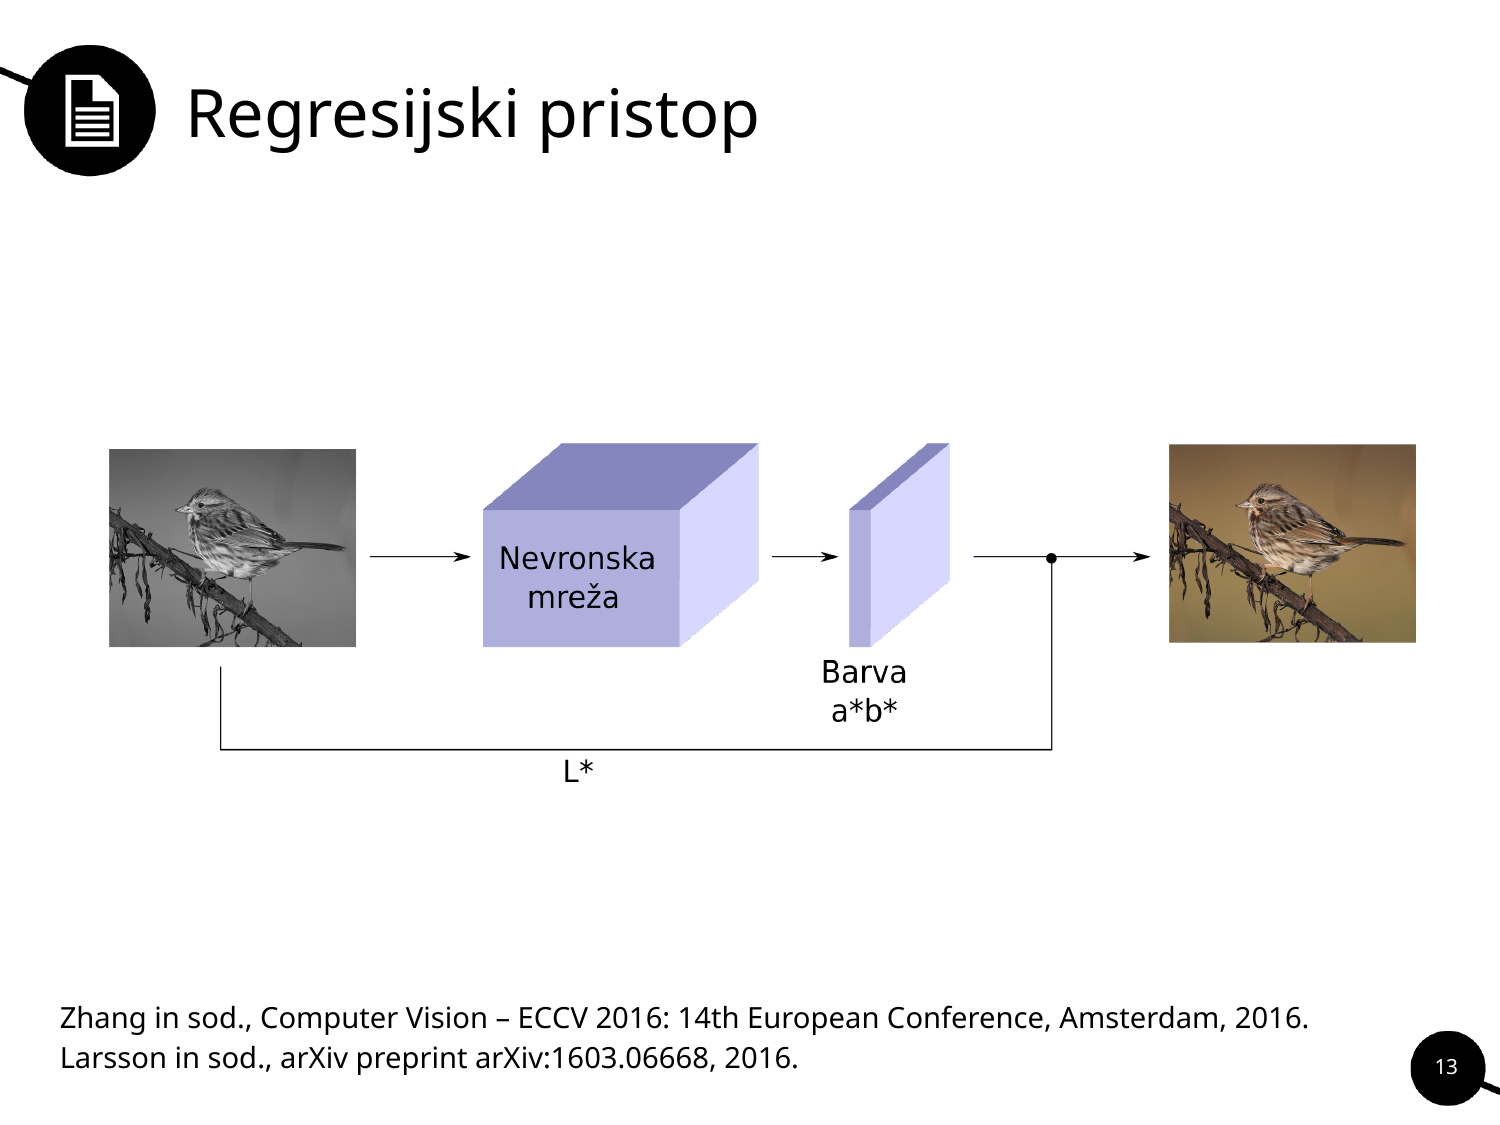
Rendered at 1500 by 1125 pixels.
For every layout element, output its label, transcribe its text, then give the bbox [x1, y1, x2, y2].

text_box Zhang in sod., Computer Vision – ECCV 2016: 14th European Conference, Amsterdam, 2016. Larsson in sod., arXiv preprint arXiv:1603.06668, 2016. [45, 990, 1366, 1122]
title Regresijski pristop [170, 45, 1425, 177]
picture [0, 0, 1500, 1125]
